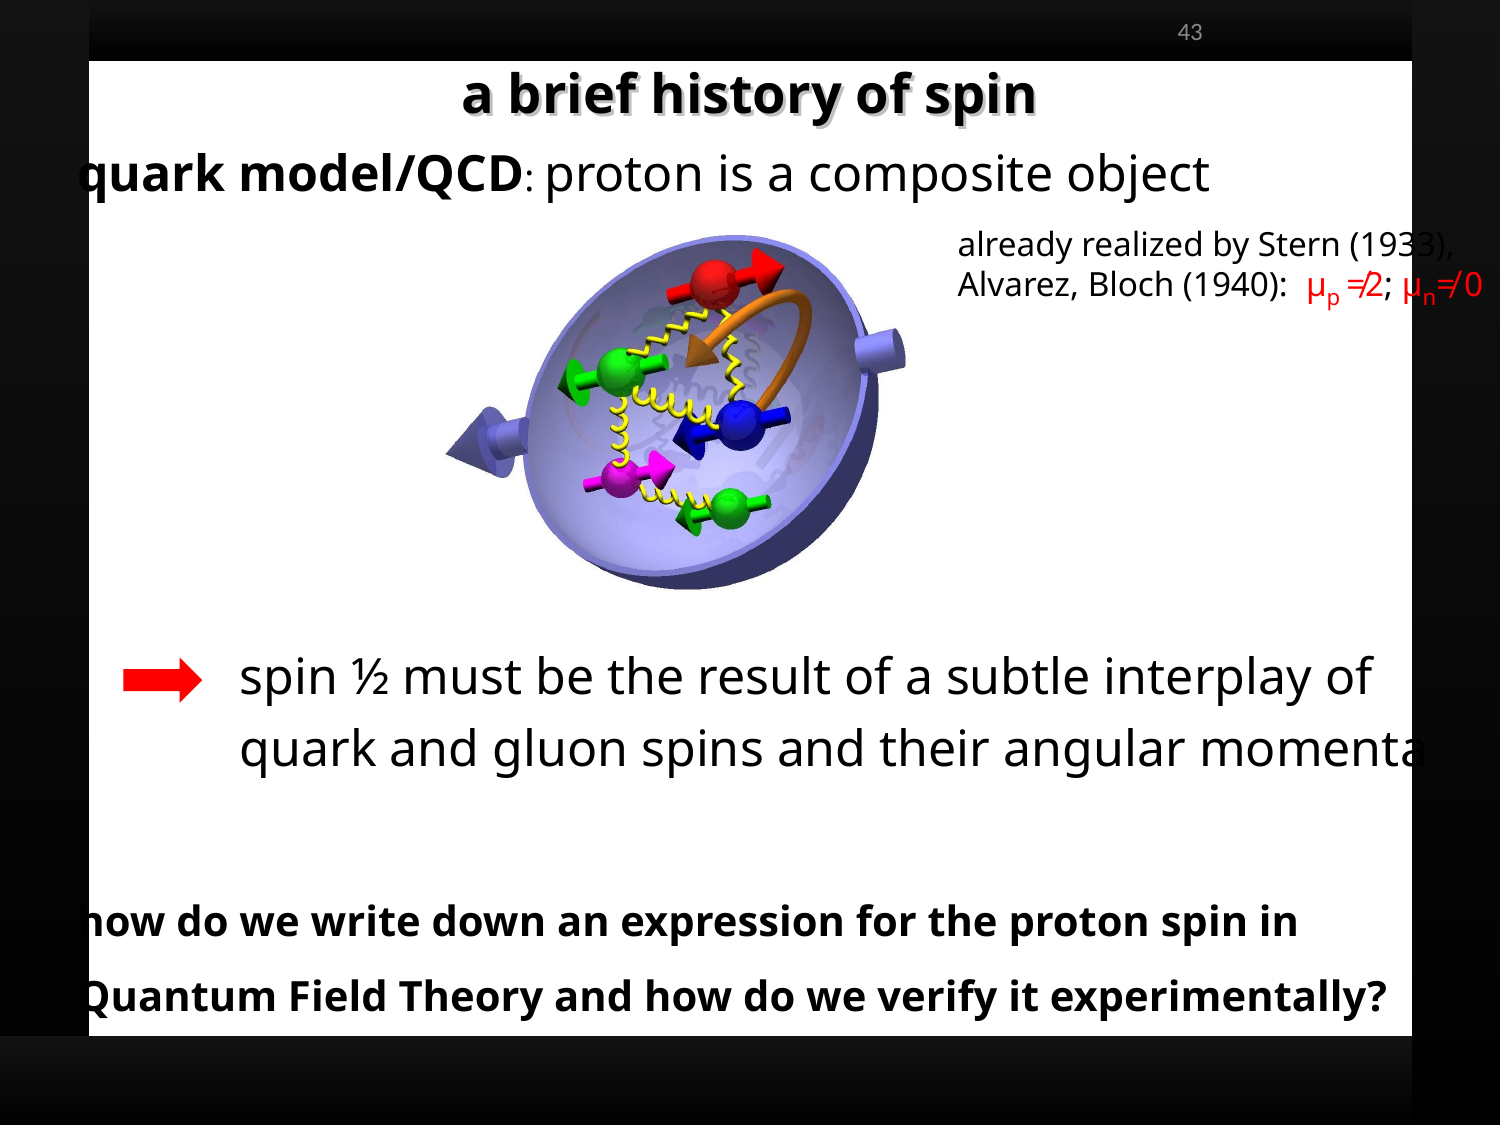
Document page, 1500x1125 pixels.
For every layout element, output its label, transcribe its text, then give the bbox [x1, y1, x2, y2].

text_box quark model/QCD: proton is a composite object [62, 133, 1214, 210]
text_box a brief history of spin [150, 0, 1350, 105]
text_box how do we write down an expression for the proton spin in Quantum Field Theory and how do we verify it experimentally? [62, 887, 1390, 1027]
text_box spin ½ must be the result of a subtle interplay of quark and gluon spins and their angular momenta [225, 636, 1409, 784]
picture [440, 223, 916, 600]
slide_number 43 [1162, 0, 1500, 61]
text_box already realized by Stern (1933), Alvarez, Bloch (1940): μp ≠2; μn≠ 0 [942, 216, 1500, 313]
text_box [125, 661, 201, 699]
